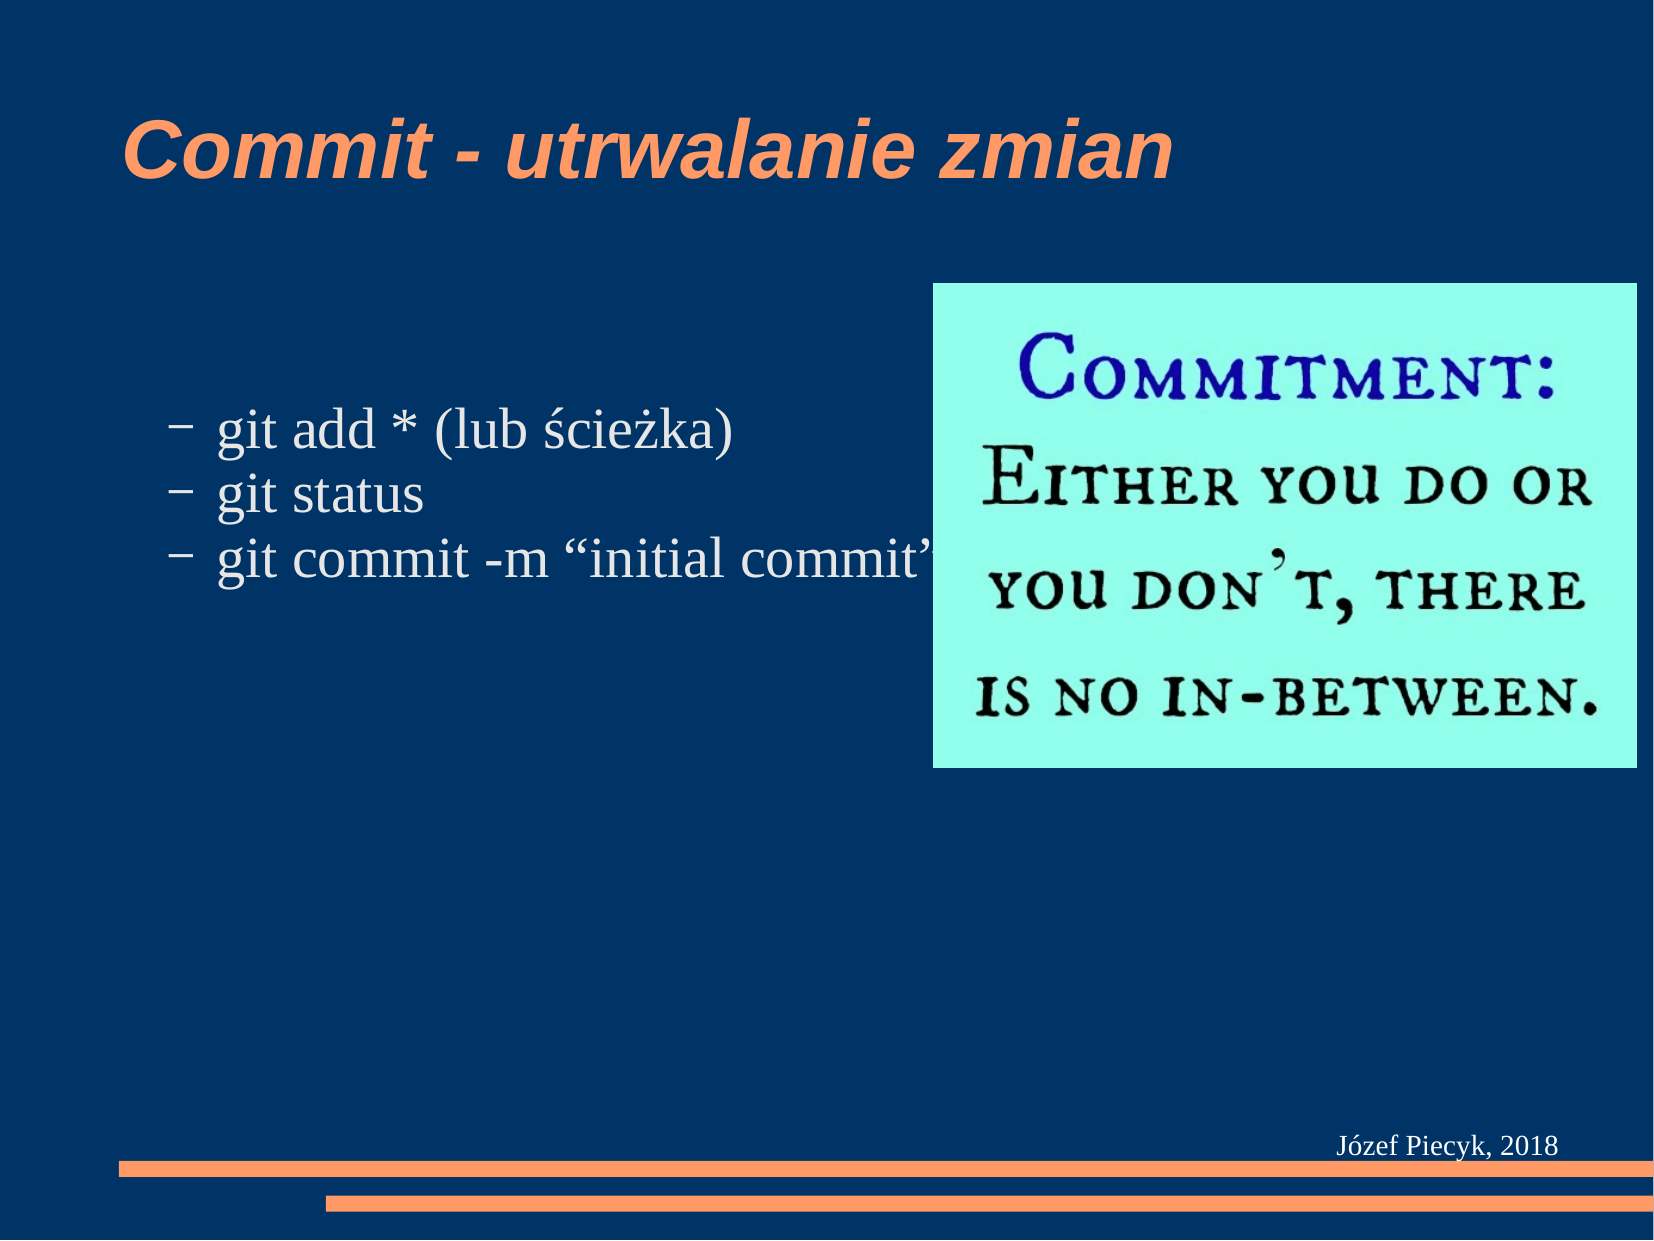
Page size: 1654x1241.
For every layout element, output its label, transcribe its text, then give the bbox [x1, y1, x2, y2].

list git add * (lub ścieżka) git status git commit -m “initial commit” [121, 322, 1561, 1132]
picture [933, 283, 1637, 768]
title Commit - utrwalanie zmian [121, 46, 1534, 254]
